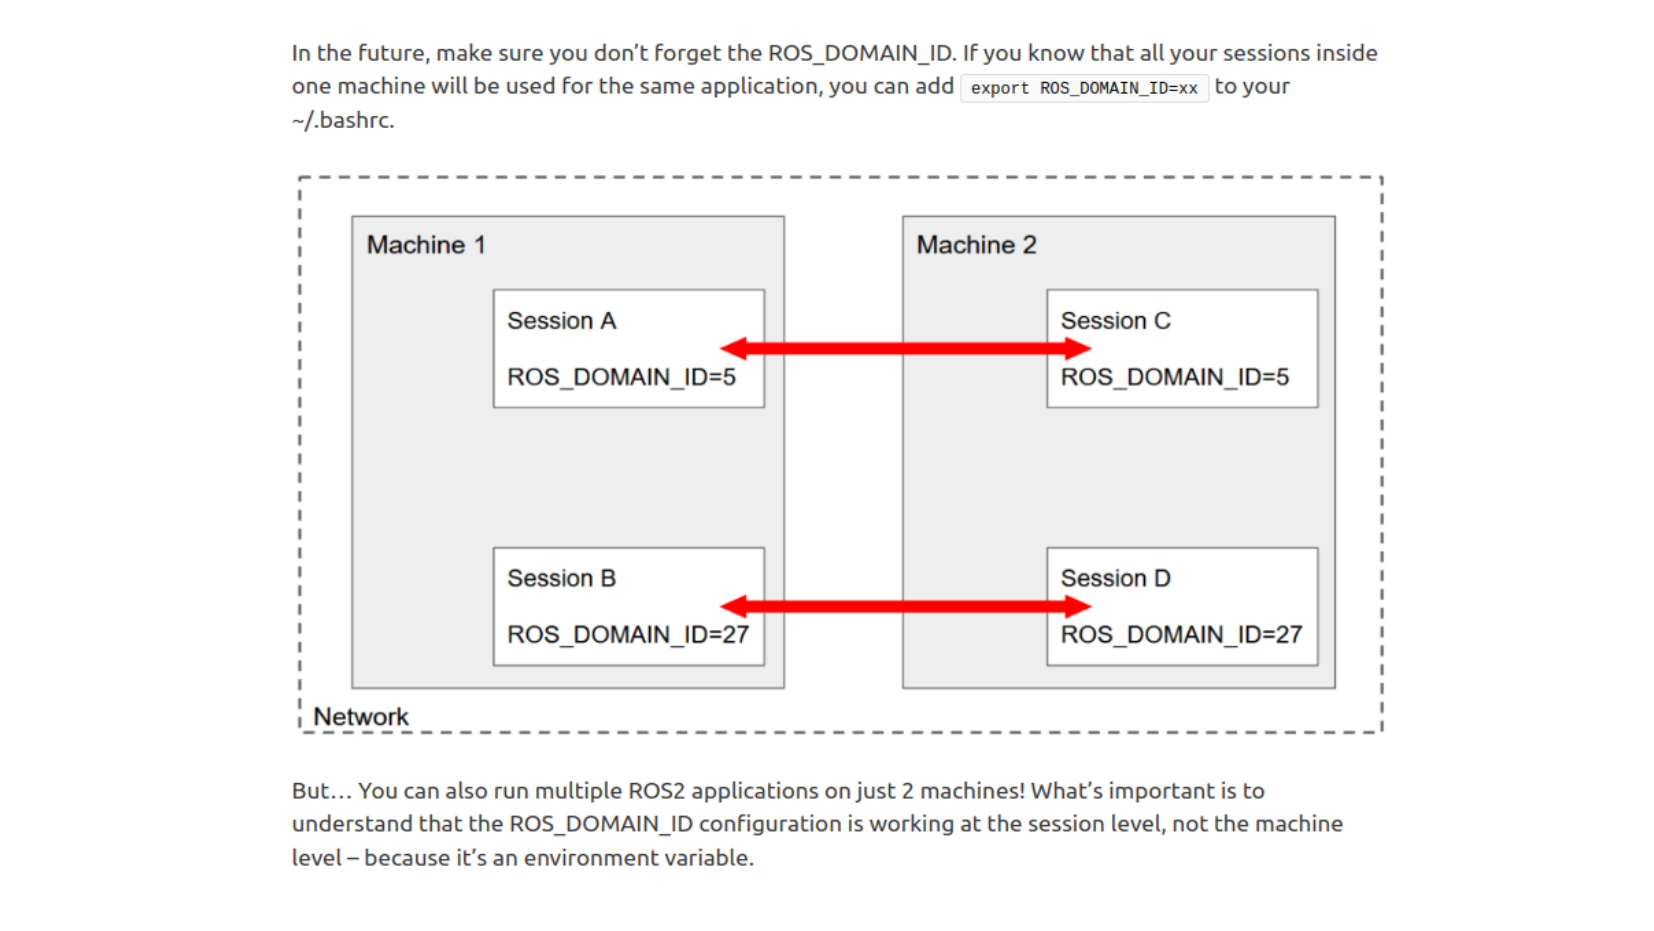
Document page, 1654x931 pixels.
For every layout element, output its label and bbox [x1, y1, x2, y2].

picture [239, 7, 1421, 901]
